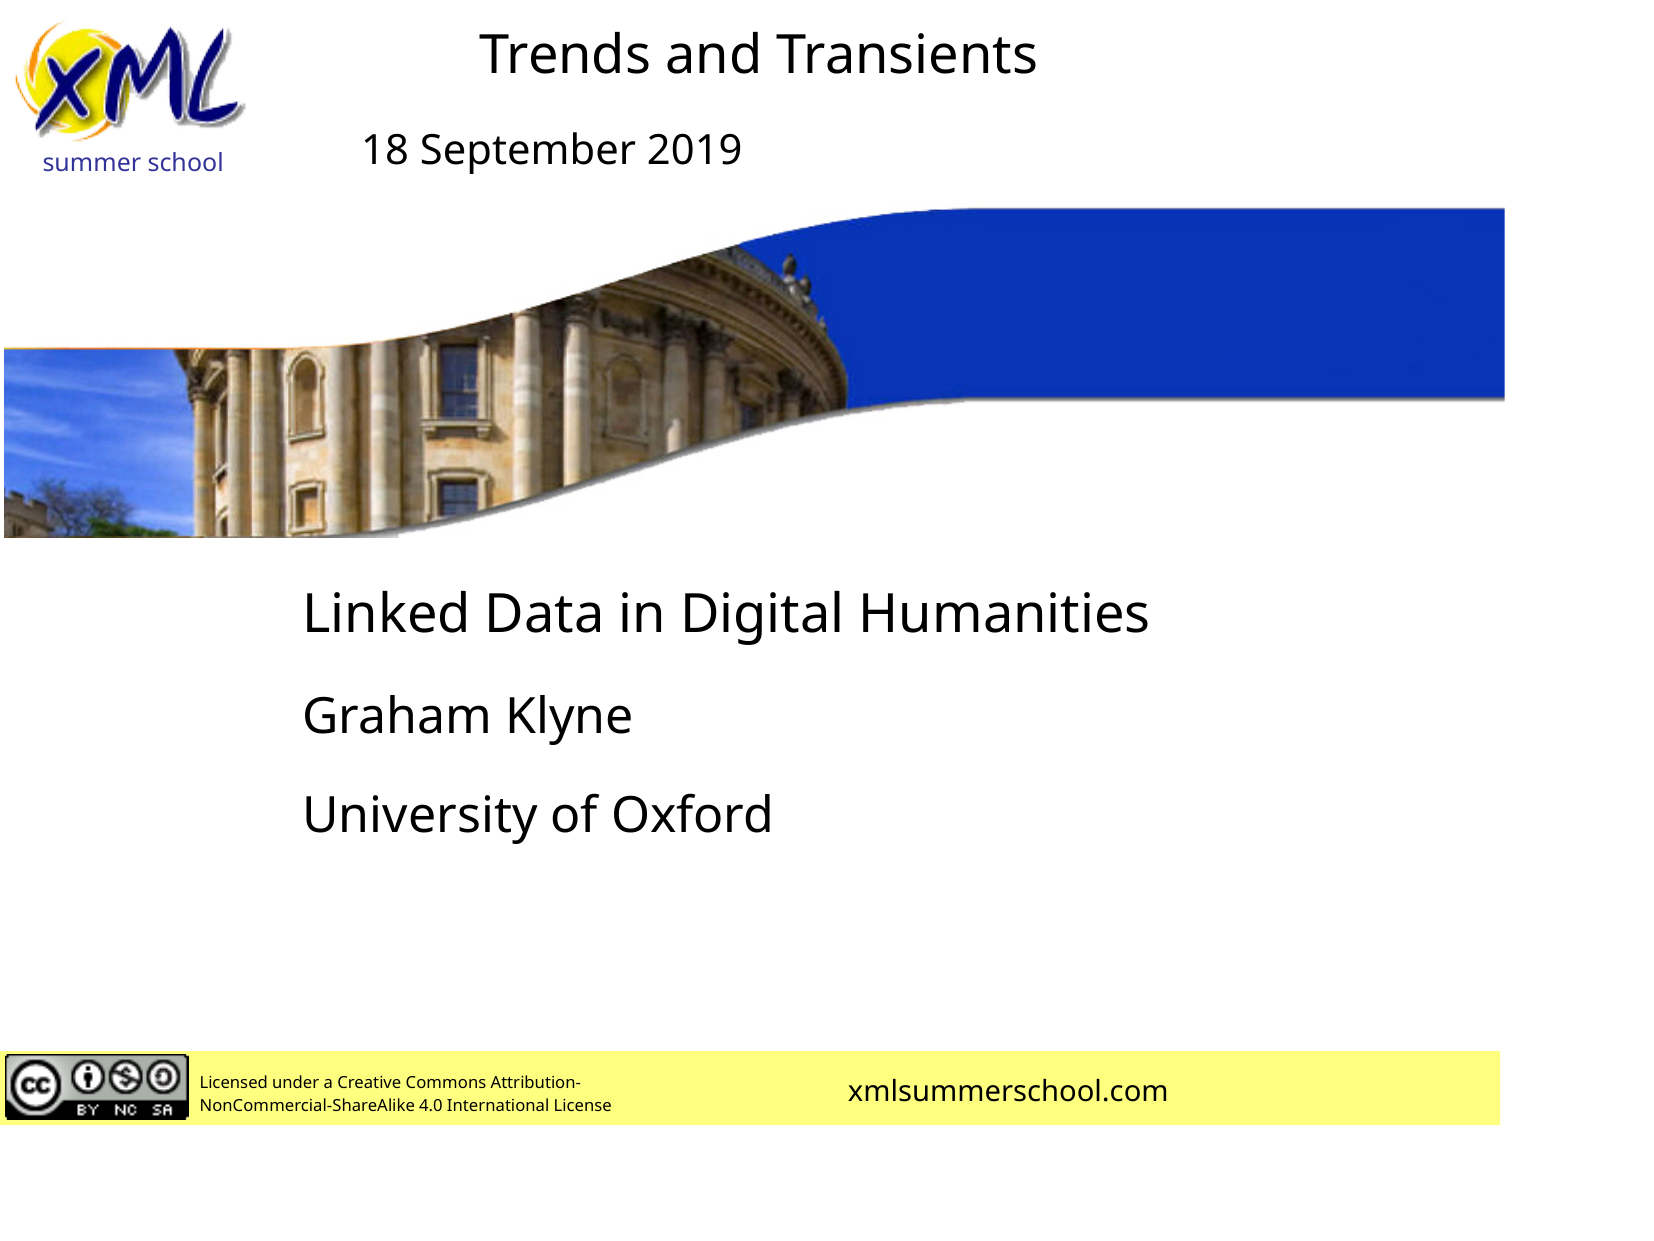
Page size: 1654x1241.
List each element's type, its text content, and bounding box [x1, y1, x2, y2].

text_box 18 September 2019 [346, 111, 1536, 185]
text_box Trends and Transients [464, 8, 1654, 98]
picture [4, 178, 1505, 538]
picture [0, 0, 254, 150]
text_box Linked Data in Digital Humanities Graham Klyne University of Oxford [287, 566, 1477, 856]
picture [5, 1054, 189, 1120]
